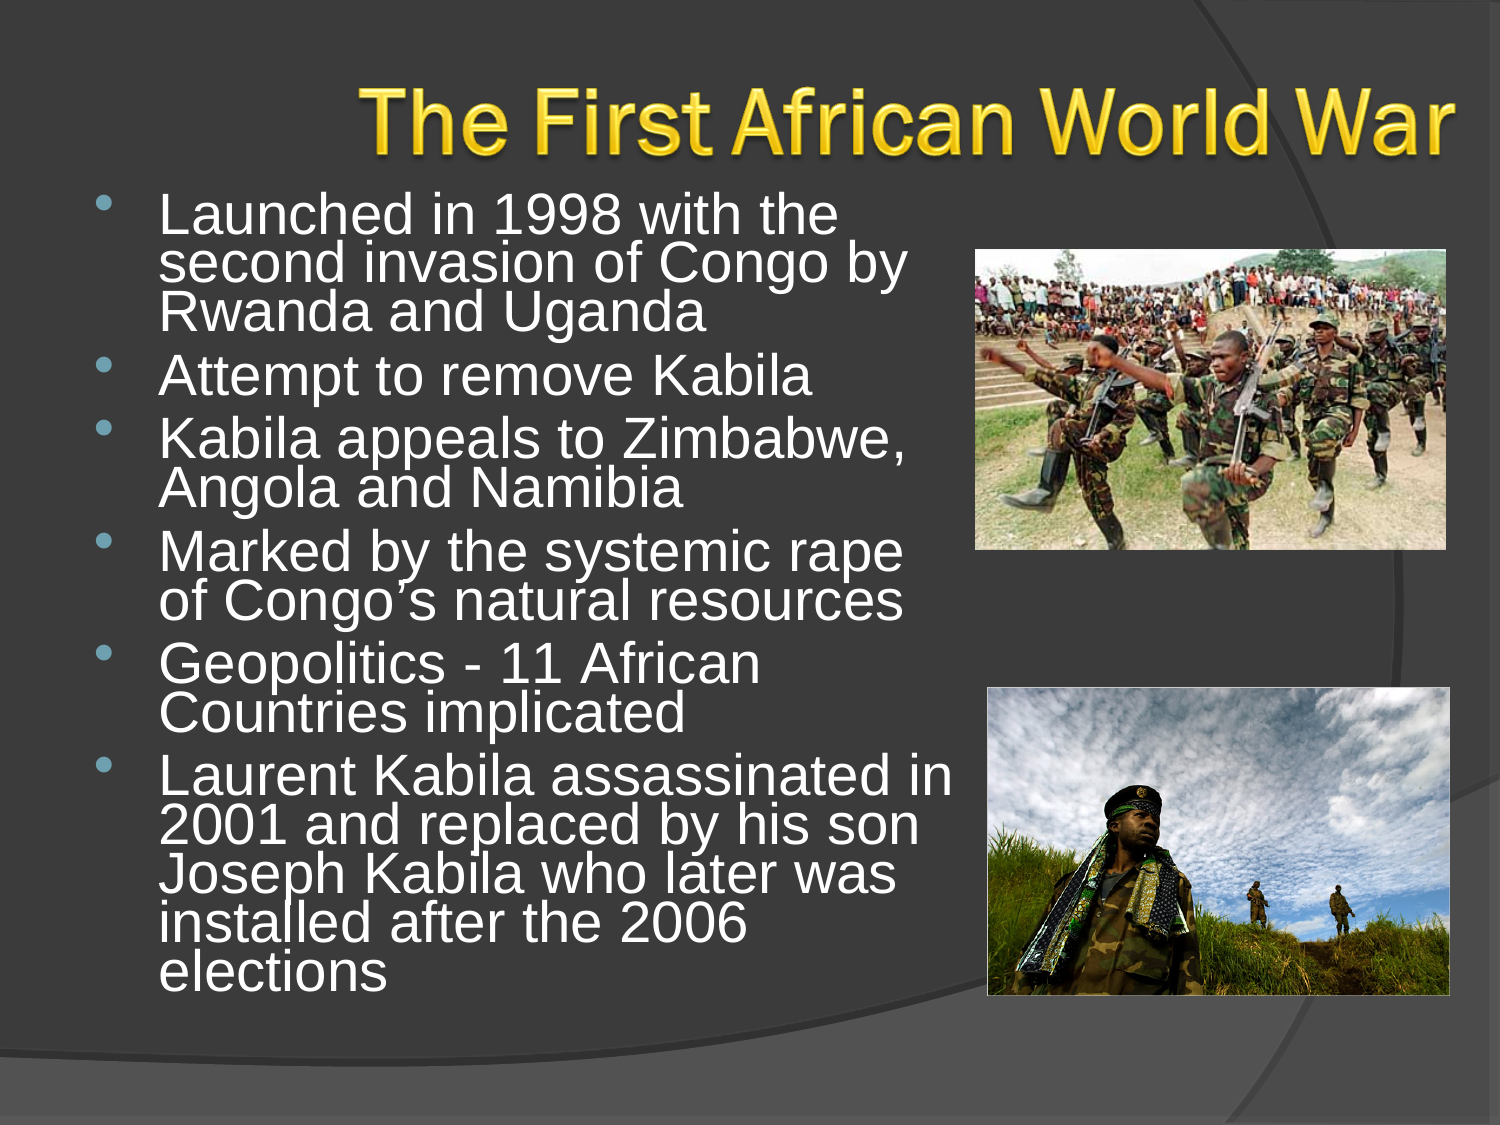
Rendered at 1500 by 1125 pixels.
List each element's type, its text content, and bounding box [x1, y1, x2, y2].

picture [975, 249, 1446, 550]
picture [236, 23, 1500, 215]
picture [987, 687, 1450, 996]
list Launched in 1998 with the second invasion of Congo by Rwanda and Uganda Attempt to remove Kabila Kabila appeals to Zimbabwe, Angola and Namibia Marked by the systemic rape of Congo’s natural resources Geopolitics - 11 African Countries implicated Laurent Kabila assassinated in 2001 and replaced by his son Joseph Kabila who later was installed after the 2006 elections [75, 187, 976, 1088]
